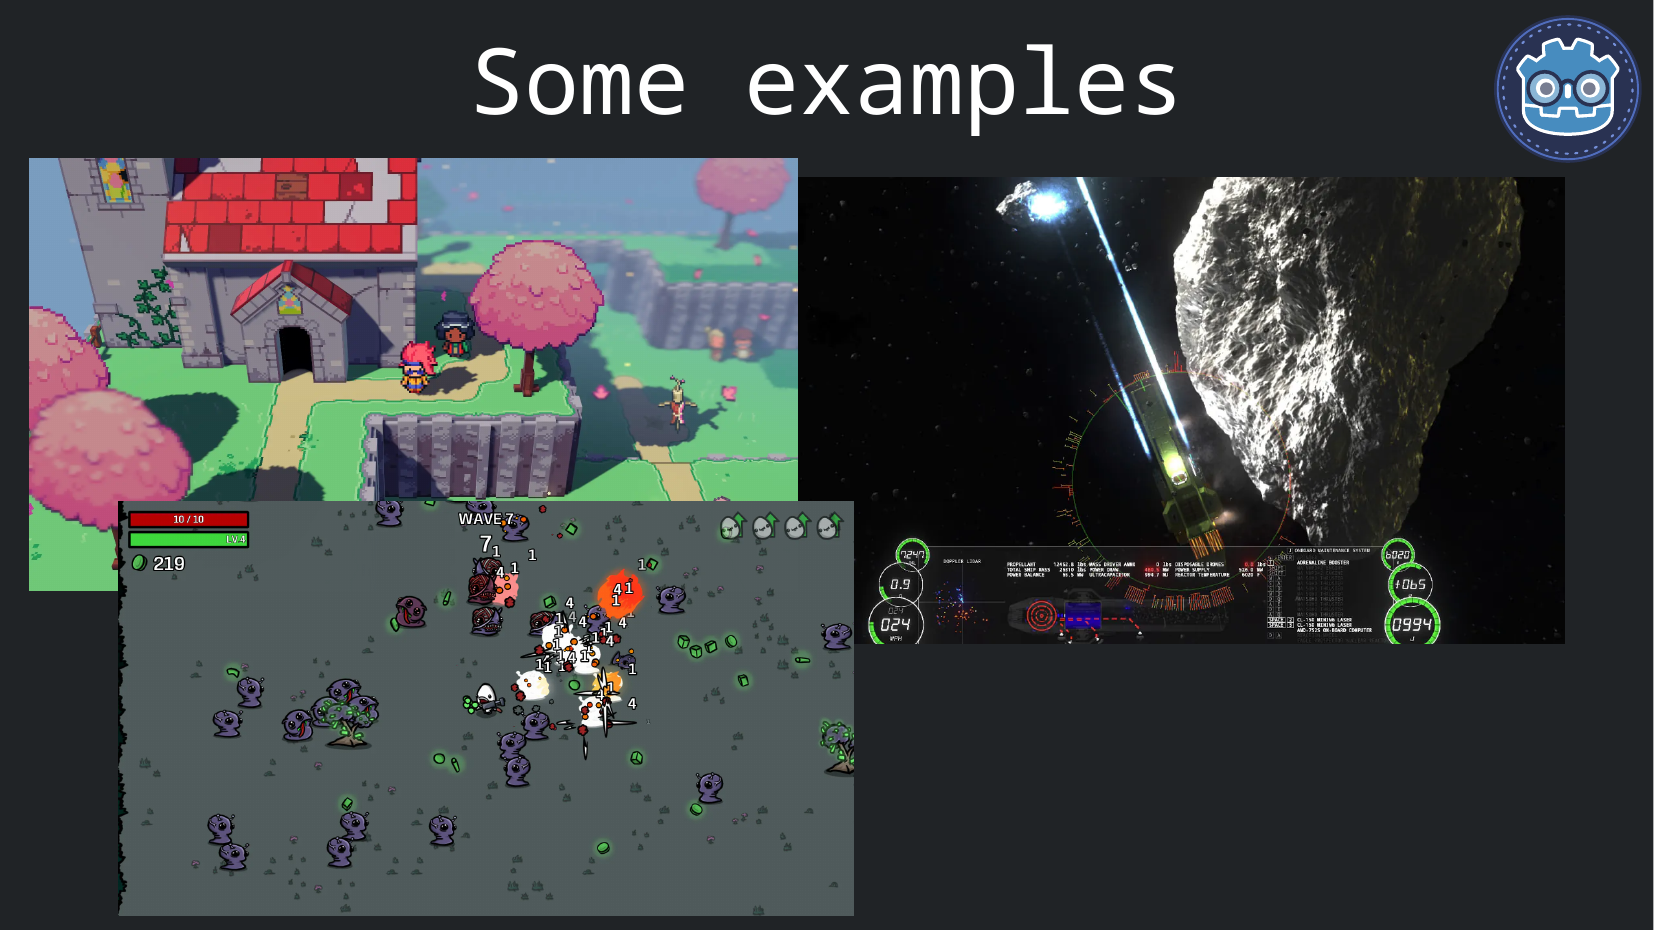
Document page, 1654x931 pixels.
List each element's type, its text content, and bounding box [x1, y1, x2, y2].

picture [29, 158, 1565, 916]
title Some examples [82, 1, 1571, 157]
picture [1493, 15, 1642, 163]
